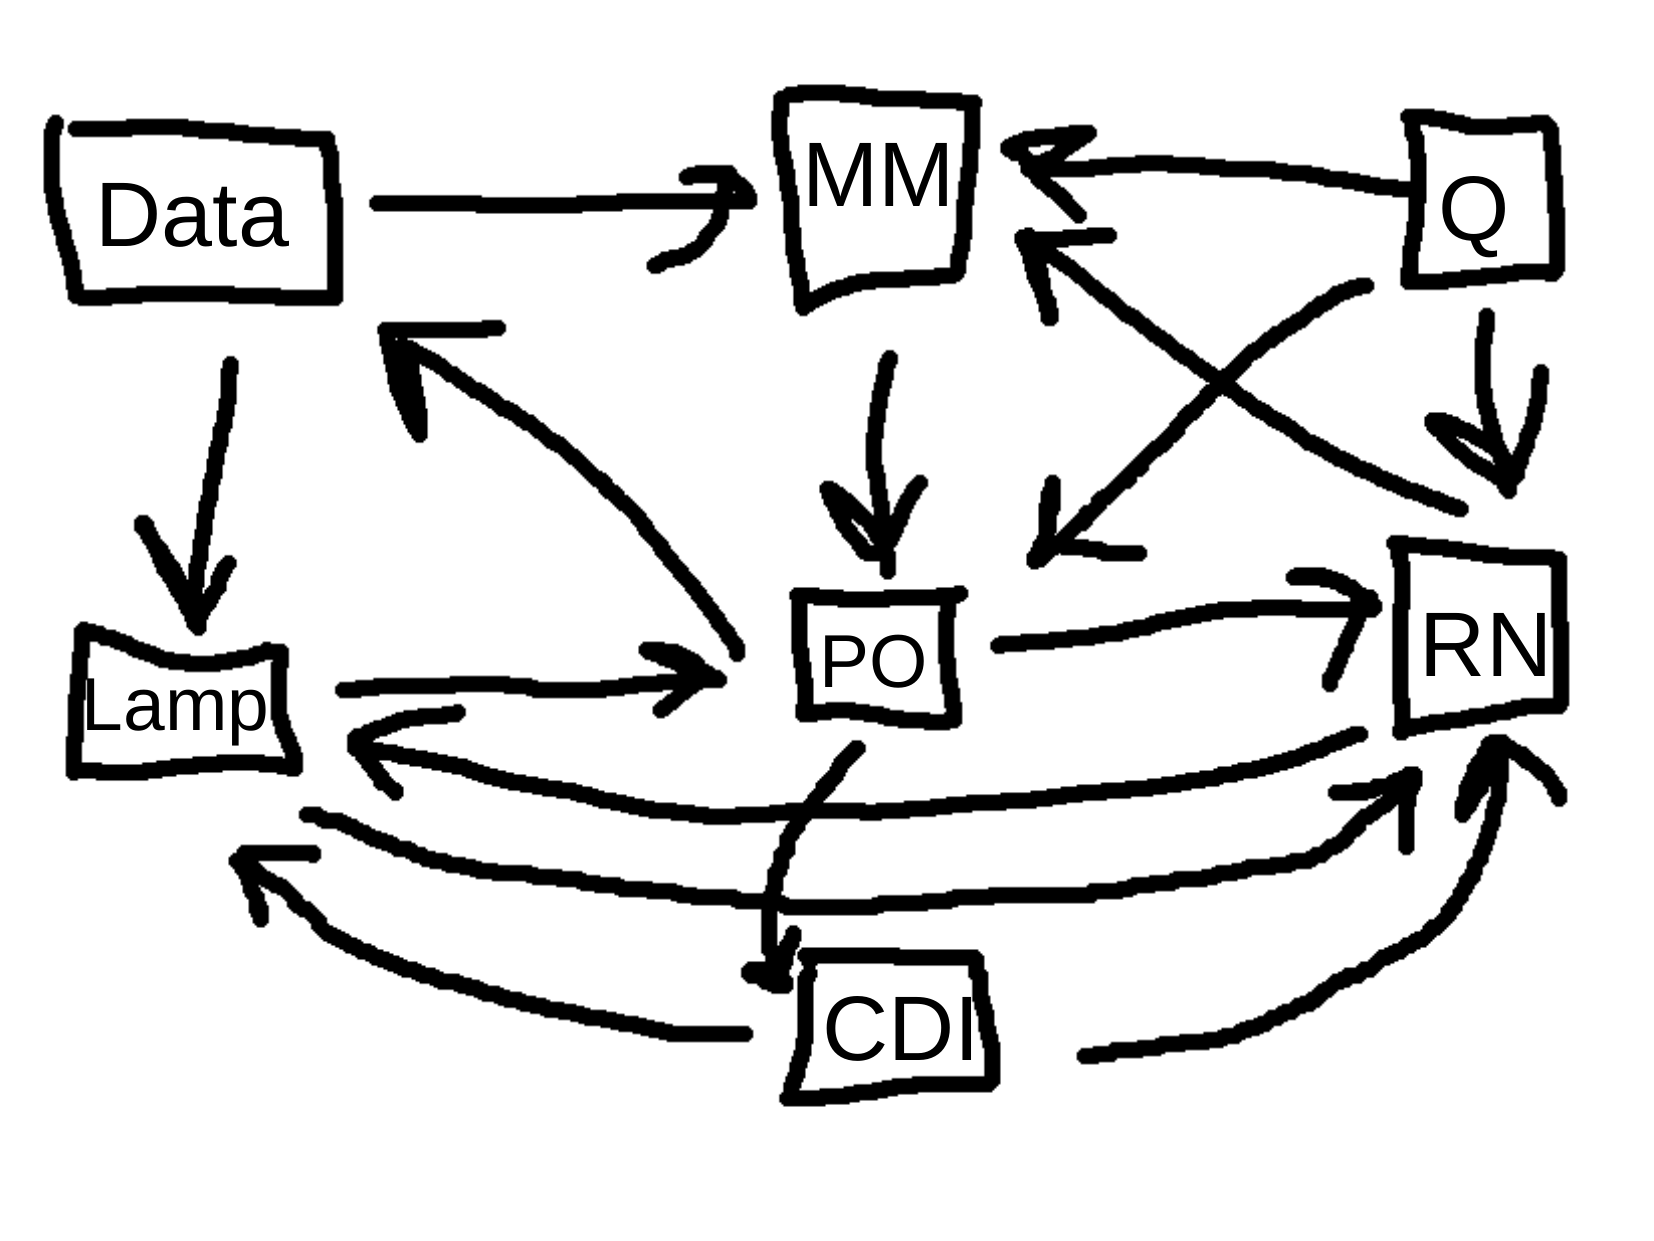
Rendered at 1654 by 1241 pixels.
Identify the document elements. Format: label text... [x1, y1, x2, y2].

text_box PO [805, 611, 1031, 711]
picture [0, 51, 1634, 1126]
text_box CDI [807, 970, 1070, 1088]
text_box Lamp [67, 655, 330, 755]
text_box MM [787, 115, 1013, 233]
text_box Data [80, 155, 306, 274]
text_box Q [1423, 150, 1525, 268]
text_box RN [1405, 586, 1593, 737]
